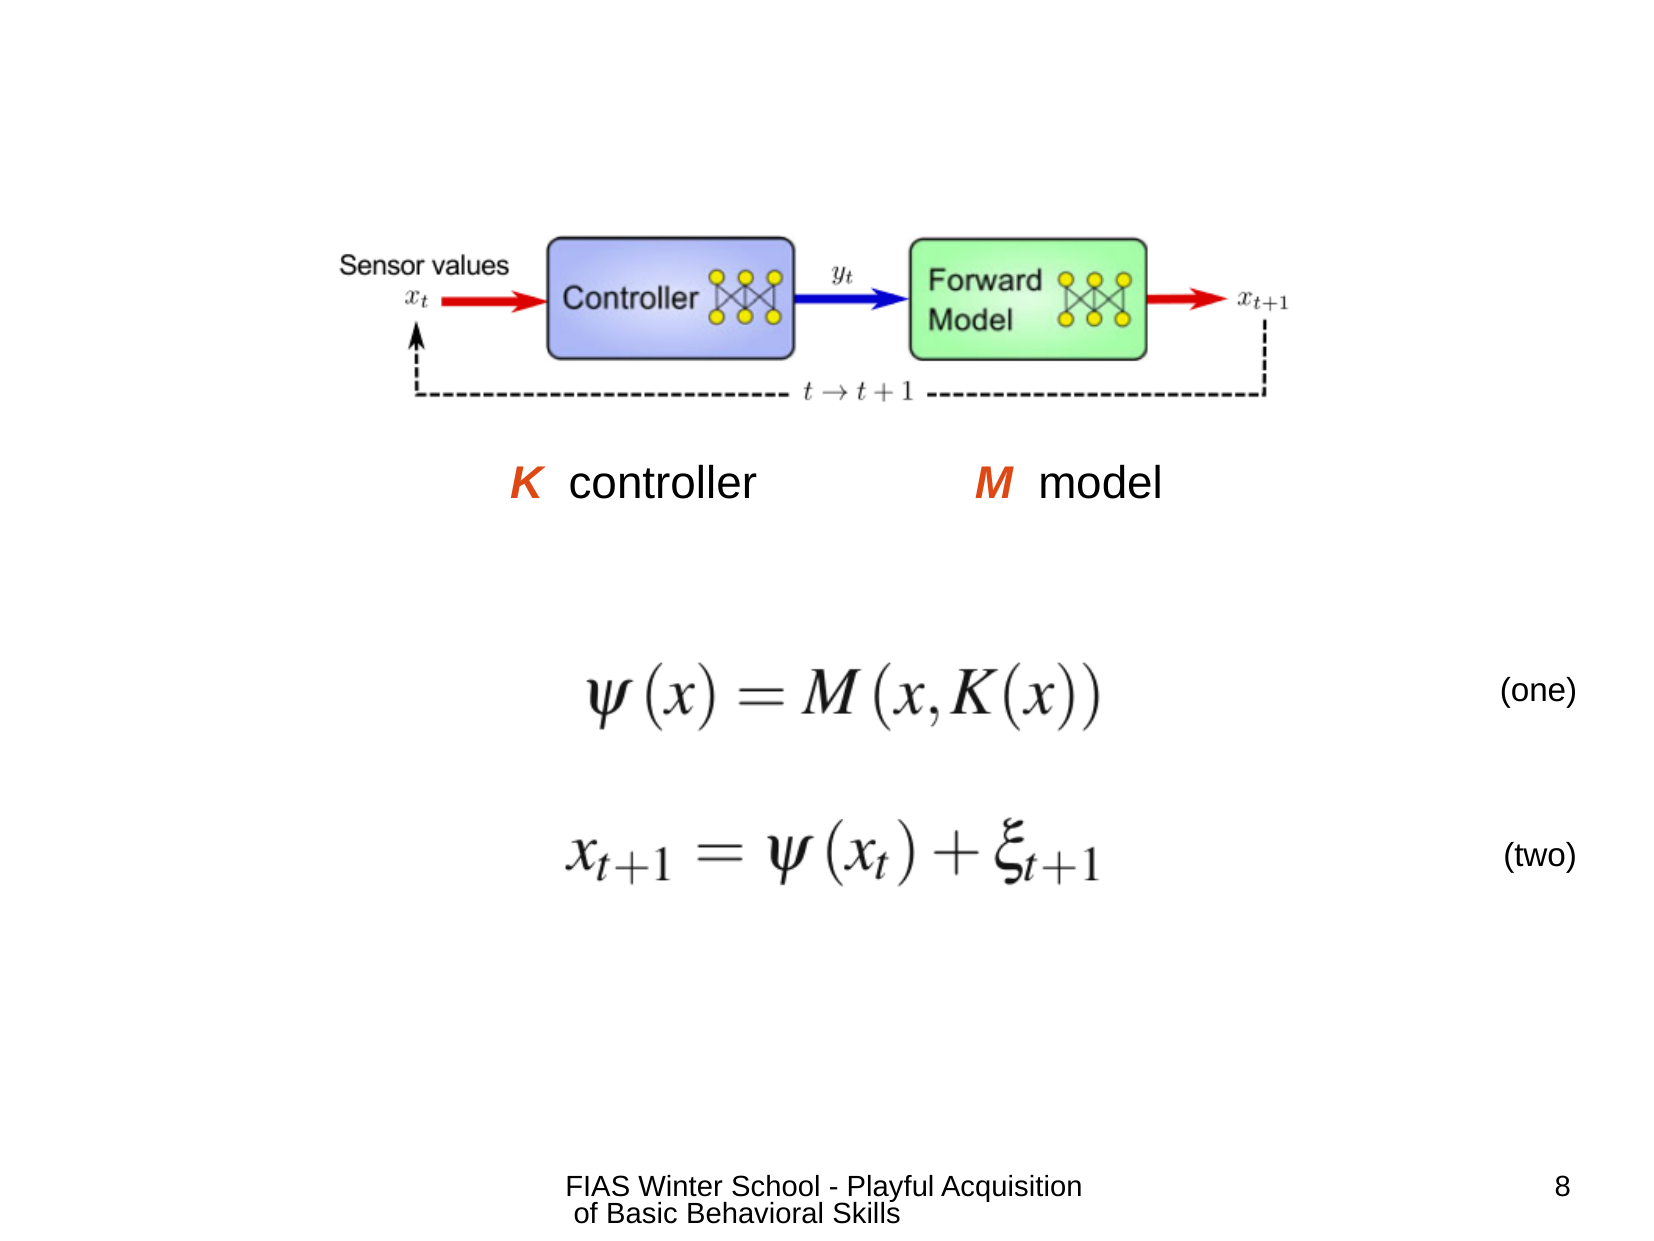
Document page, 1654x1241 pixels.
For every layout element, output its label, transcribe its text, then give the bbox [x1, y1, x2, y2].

subtitle K controller [465, 435, 803, 530]
text_box (one) [1467, 660, 1610, 721]
text_box M model [907, 435, 1231, 530]
text_box (two) [1469, 825, 1612, 886]
picture [315, 220, 1326, 416]
picture [570, 644, 1117, 752]
picture [519, 796, 1156, 926]
